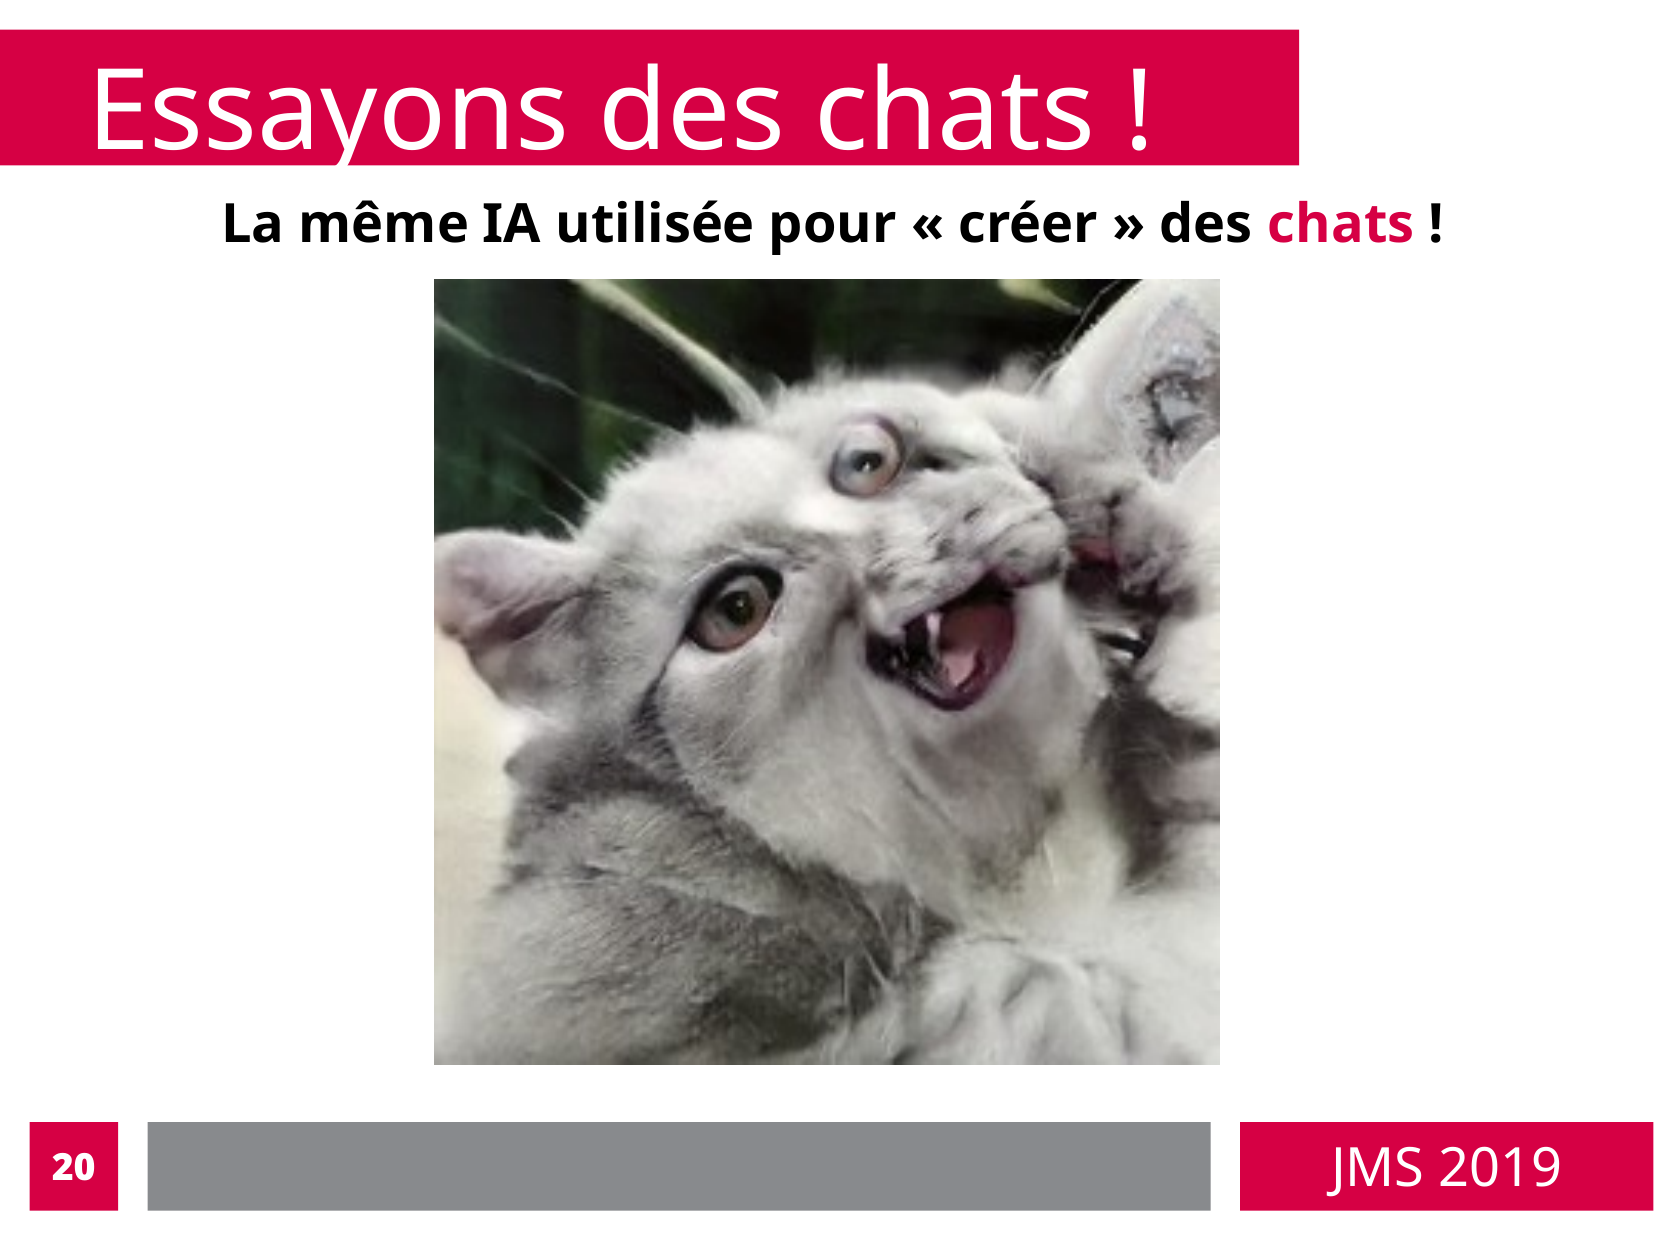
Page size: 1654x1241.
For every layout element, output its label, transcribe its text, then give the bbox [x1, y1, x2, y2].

text_box La même IA utilisée pour « créer » des chats ! [94, 141, 1571, 302]
title Essayons des chats ! [0, 29, 1229, 178]
picture [434, 279, 1220, 1065]
